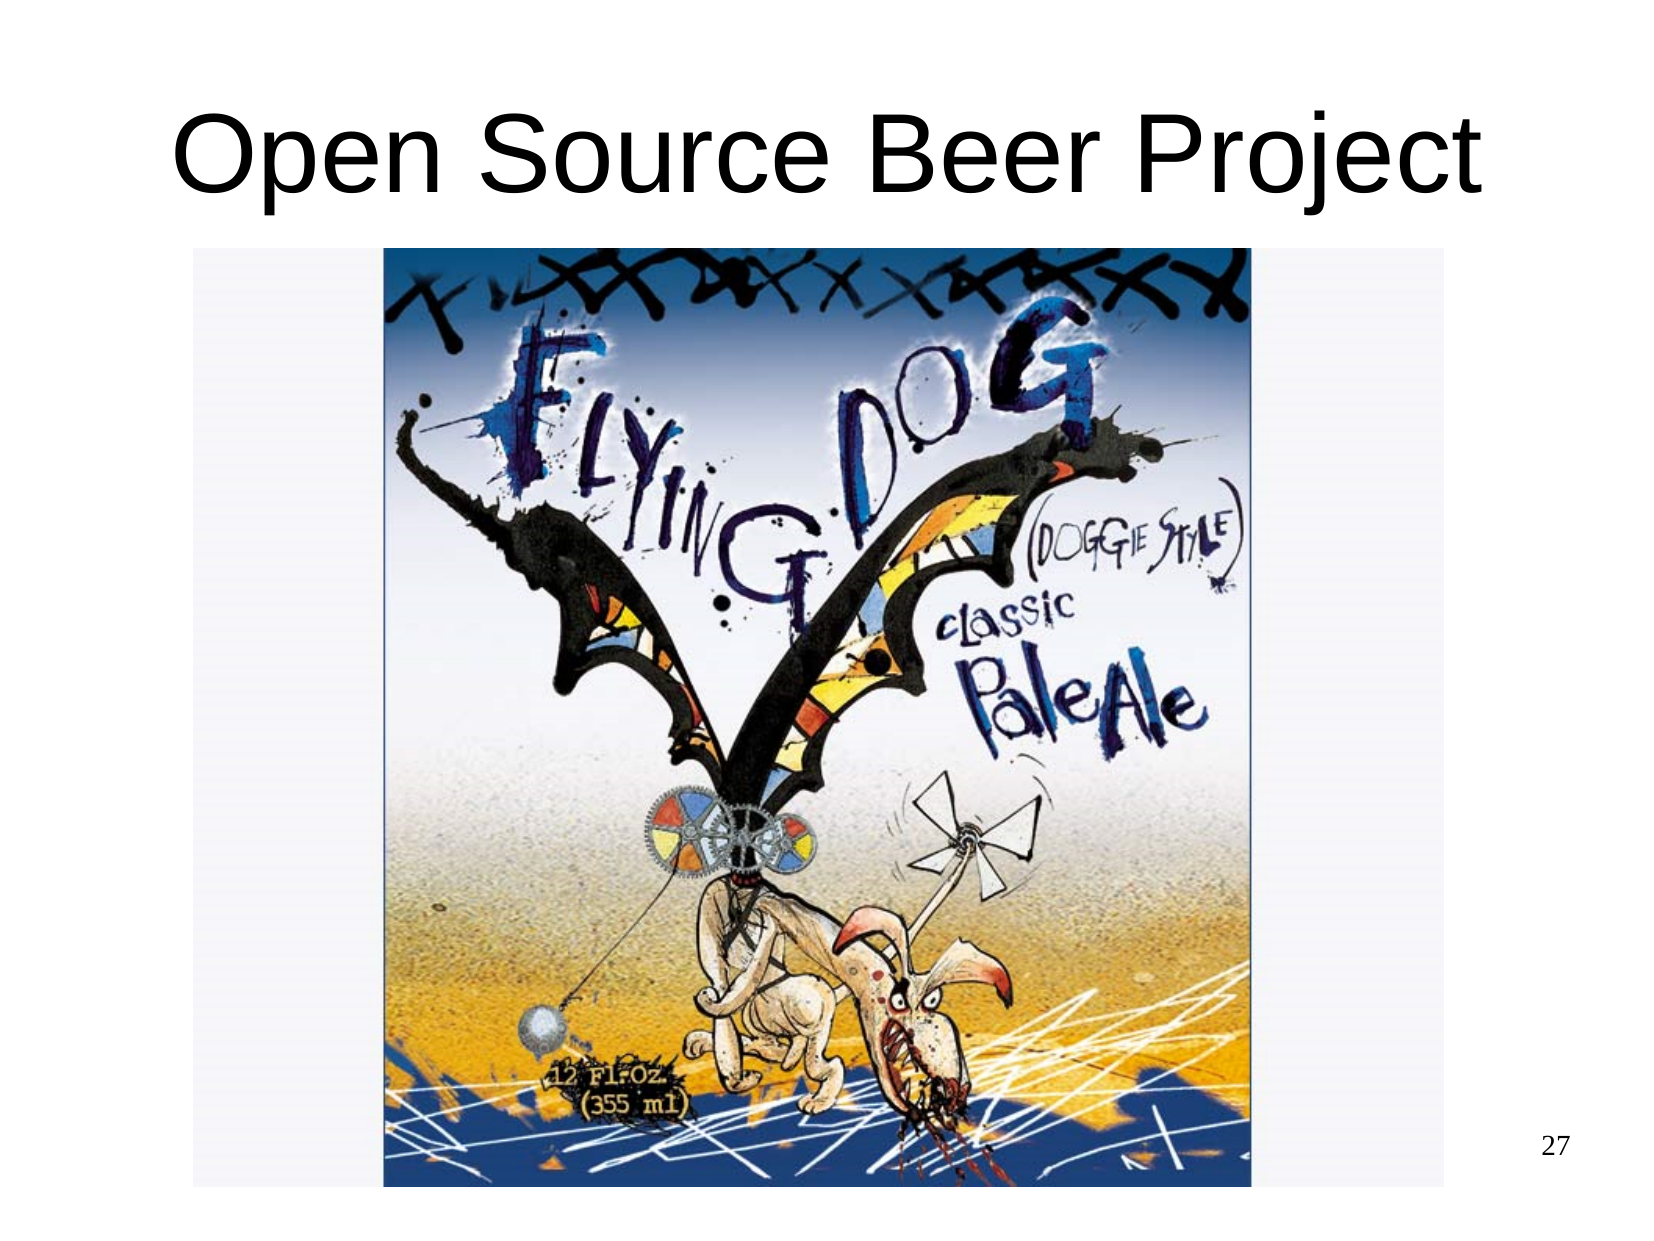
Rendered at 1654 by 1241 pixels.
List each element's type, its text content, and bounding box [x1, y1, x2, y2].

picture [193, 248, 1444, 1187]
title Open Source Beer Project [82, 49, 1571, 257]
